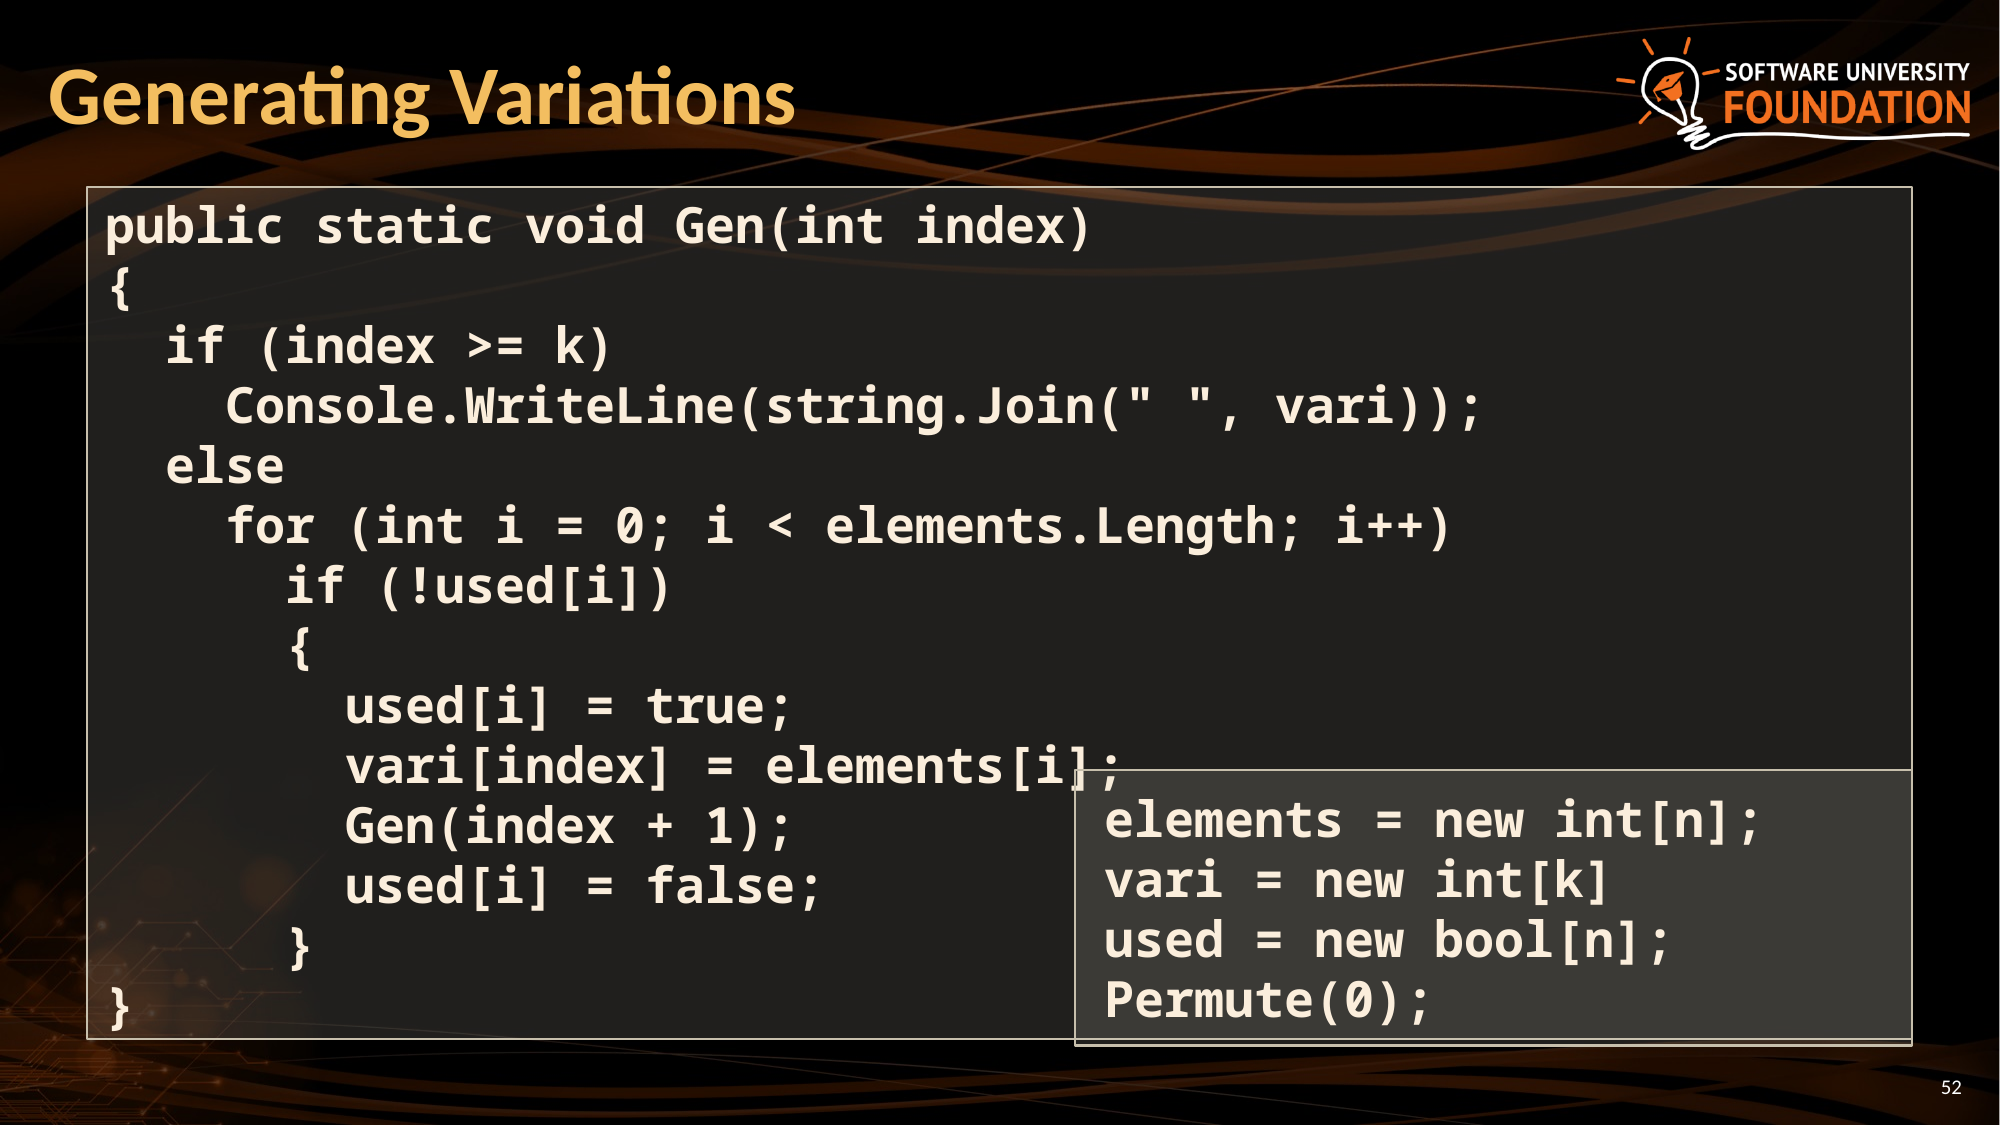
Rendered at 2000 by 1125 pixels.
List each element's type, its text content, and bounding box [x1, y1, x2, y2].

text_box public static void Gen(int index) { if (index >= k) Console.WriteLine(string.Join(" ", vari)); else for (int i = 0; i < elements.Length; i++) if (!used[i]) { used[i] = true; vari[index] = elements[i]; Gen(index + 1); used[i] = false; } } [87, 187, 1913, 1040]
text_box elements = new int[n]; vari = new int[k] used = new bool[n]; Permute(0); [1074, 770, 1913, 1046]
slide_number <number> [1897, 1070, 1968, 1103]
title Generating Variations [30, 6, 1602, 189]
picture [0, 0, 2000, 1125]
